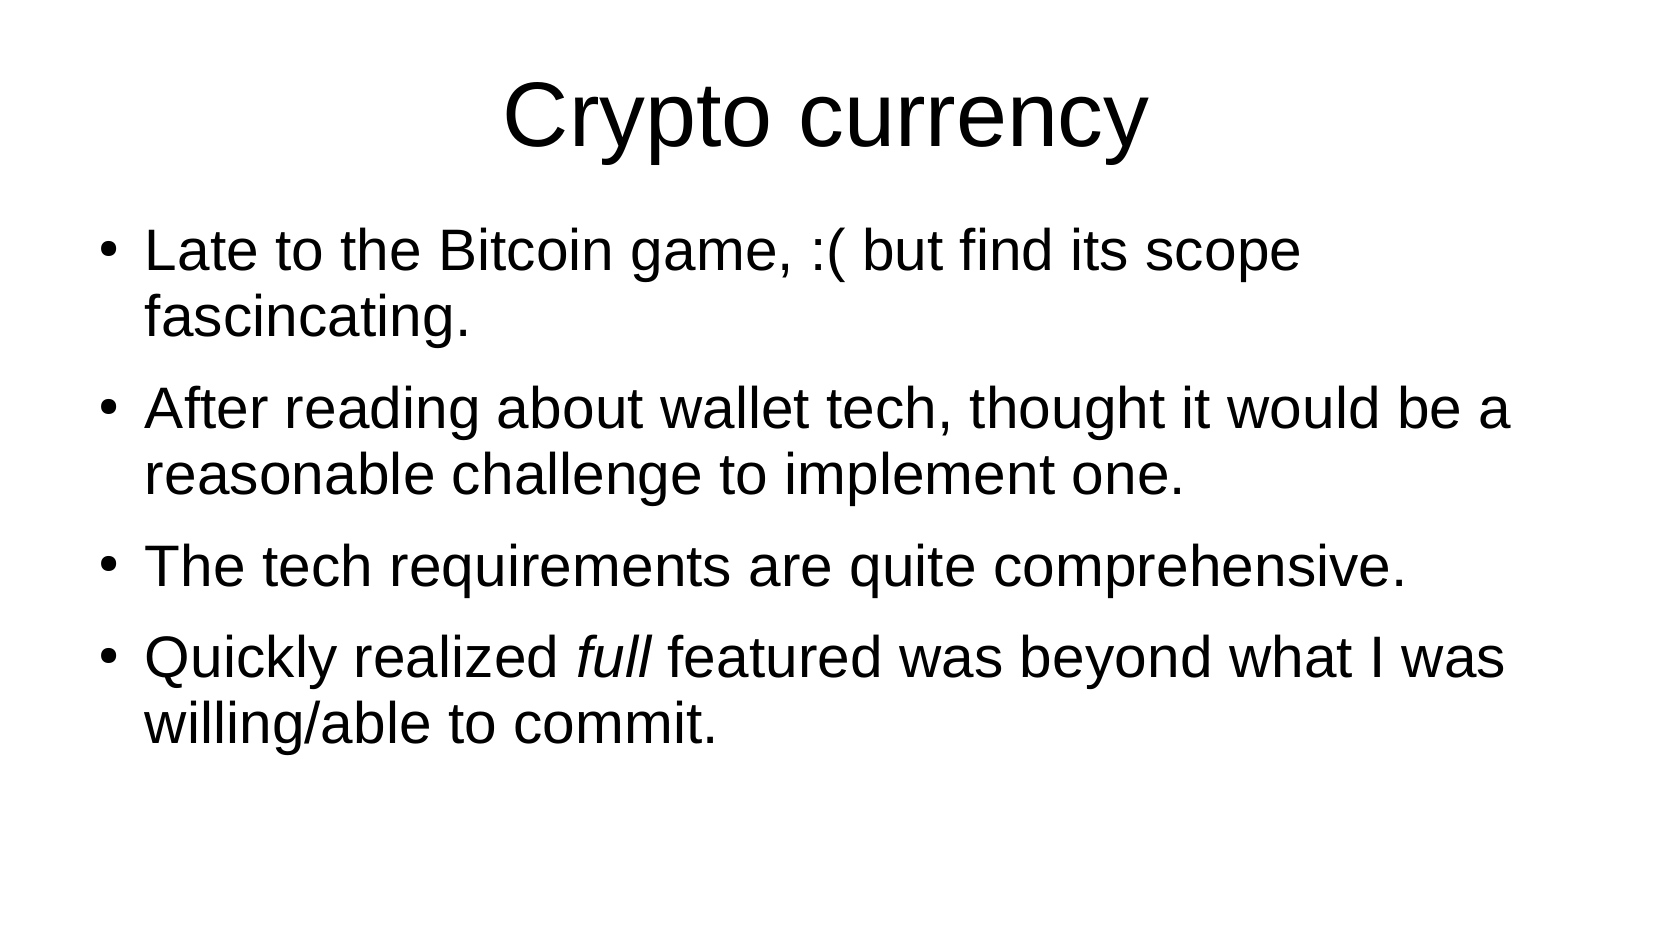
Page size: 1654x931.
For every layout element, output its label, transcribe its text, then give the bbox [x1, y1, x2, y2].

list Late to the Bitcoin game, :( but find its scope fascincating. After reading about wallet tech, thought it would be a reasonable challenge to implement one. The tech requirements are quite comprehensive. Quickly realized full featured was beyond what I was willing/able to commit. [82, 217, 1571, 758]
title Crypto currency [82, 37, 1571, 193]
